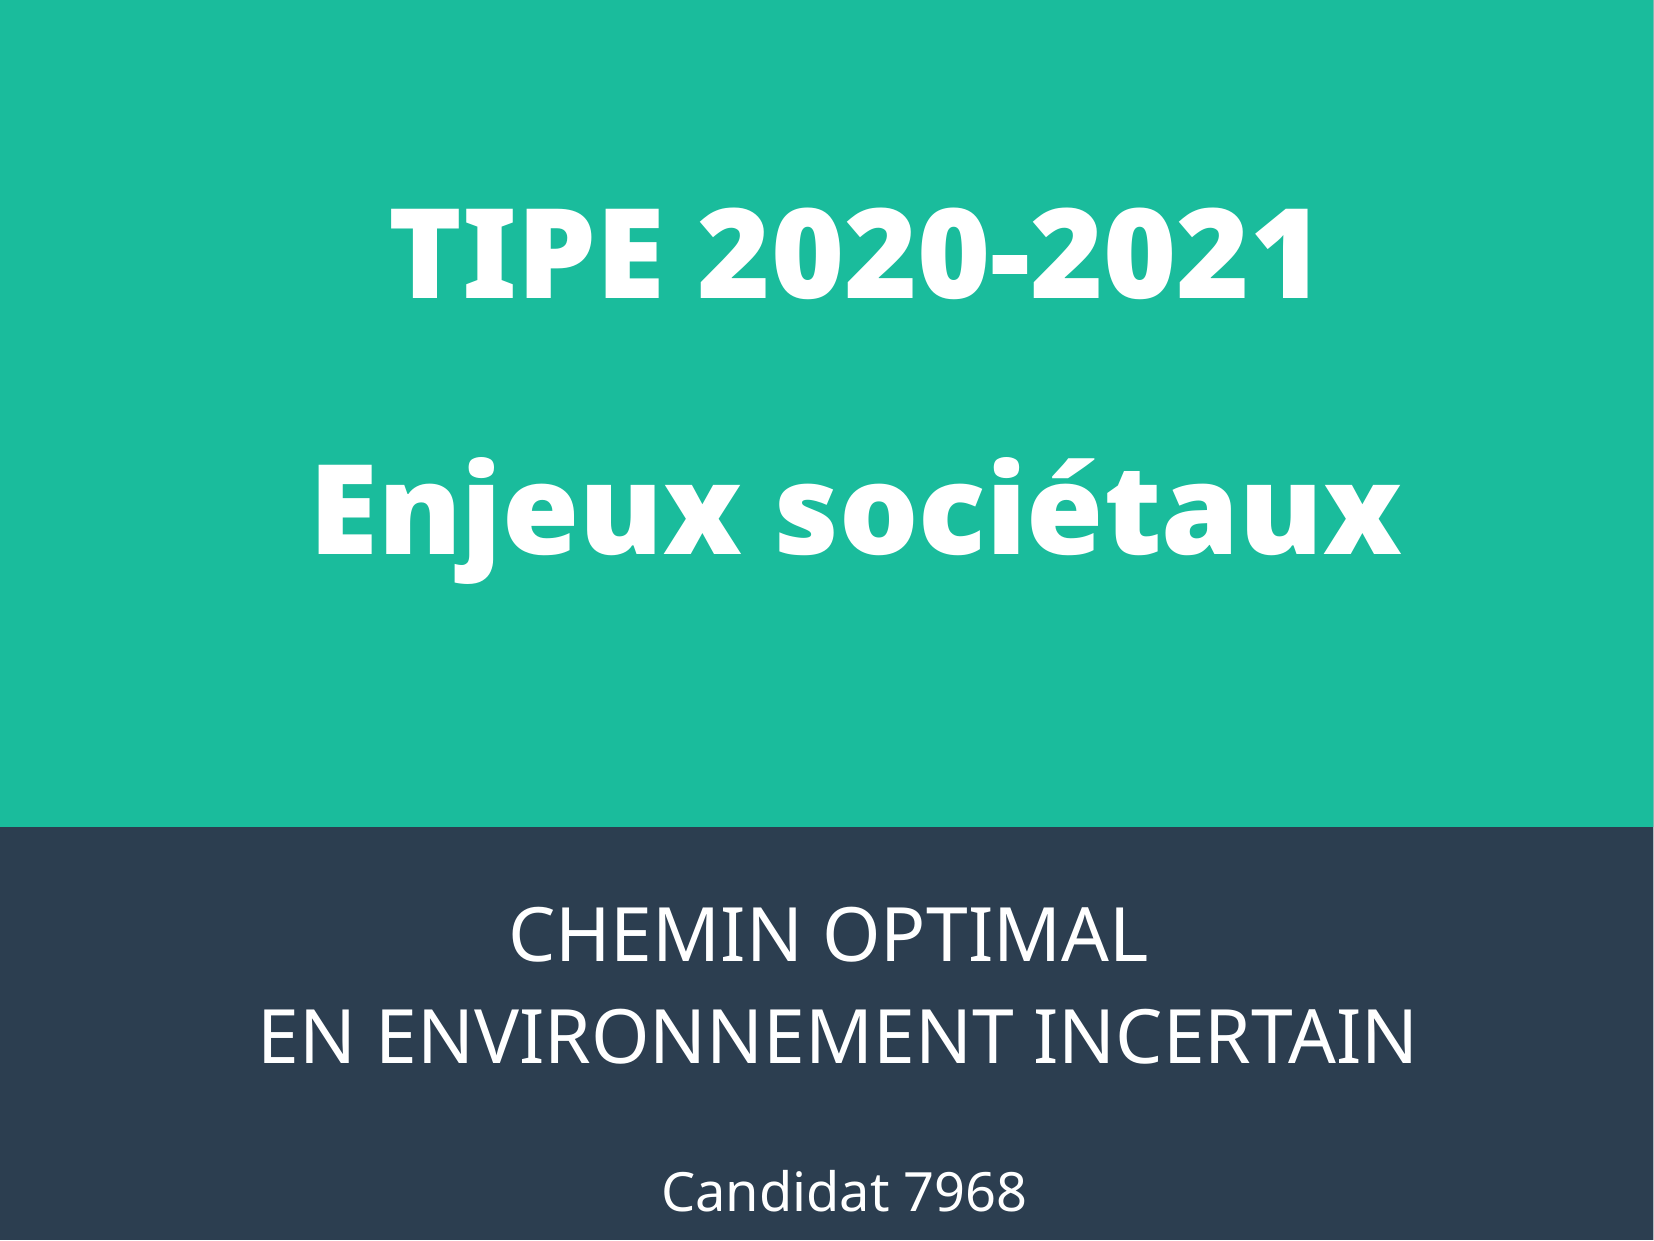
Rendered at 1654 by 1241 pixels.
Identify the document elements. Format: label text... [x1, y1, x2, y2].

subtitle CHEMIN OPTIMAL EN ENVIRONNEMENT INCERTAIN [70, 820, 1607, 1146]
title TIPE 2020-2021 Enjeux sociétaux [129, 121, 1583, 721]
text_box Candidat 7968 [437, 1145, 1252, 1234]
